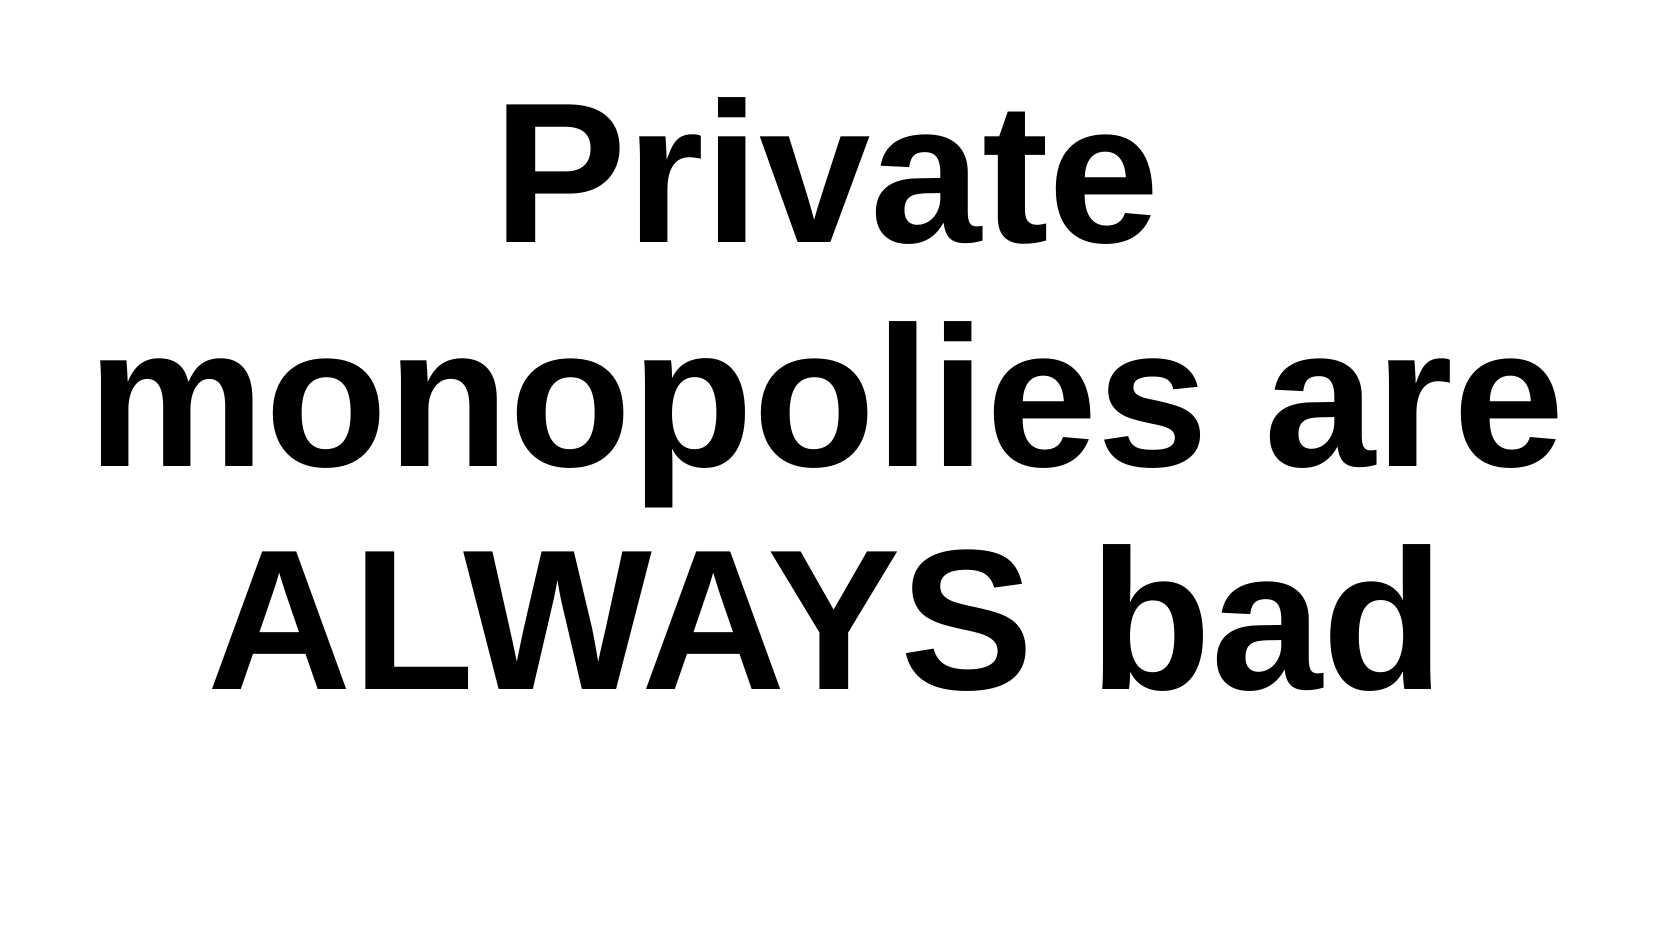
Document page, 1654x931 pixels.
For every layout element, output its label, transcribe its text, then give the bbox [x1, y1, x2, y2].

subtitle Private monopolies are ALWAYS bad [82, 37, 1571, 757]
